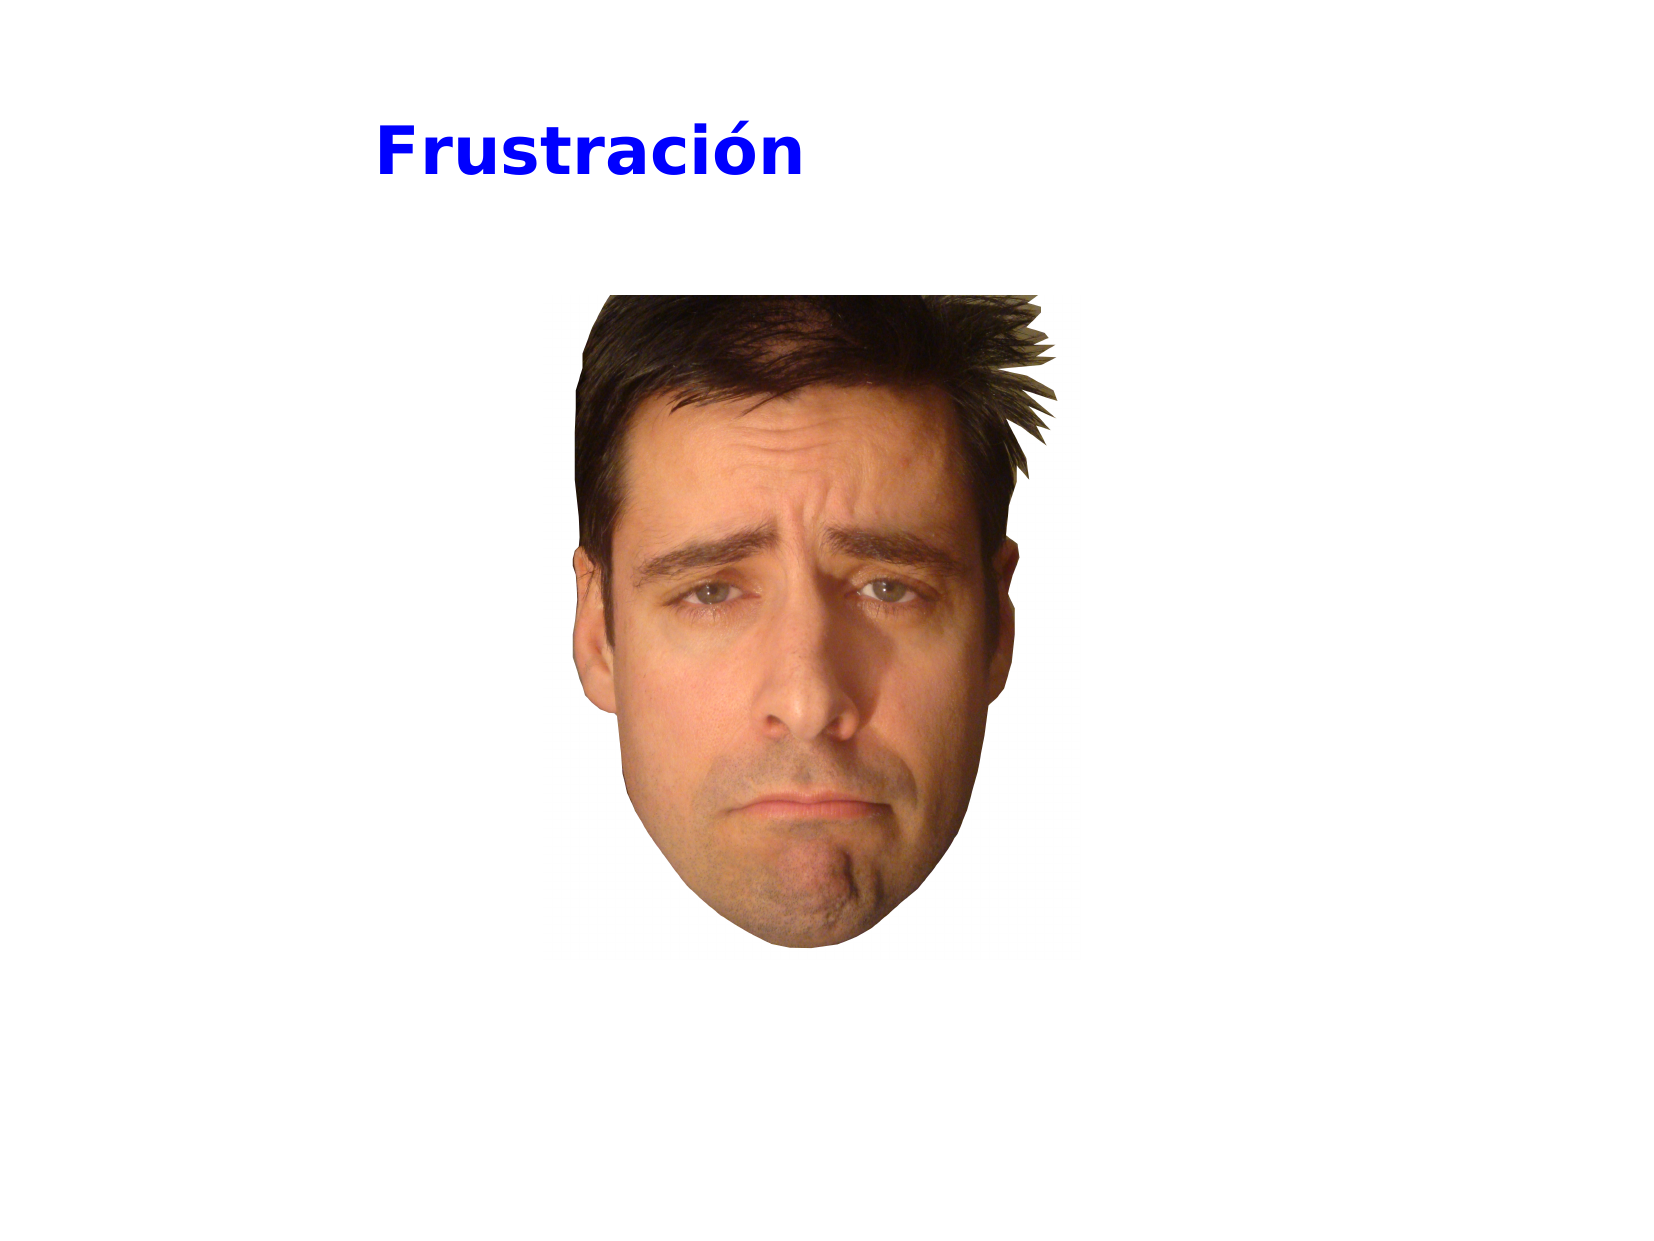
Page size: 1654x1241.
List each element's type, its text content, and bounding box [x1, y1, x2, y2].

picture [543, 295, 1081, 961]
text_box Frustración [360, 105, 966, 198]
